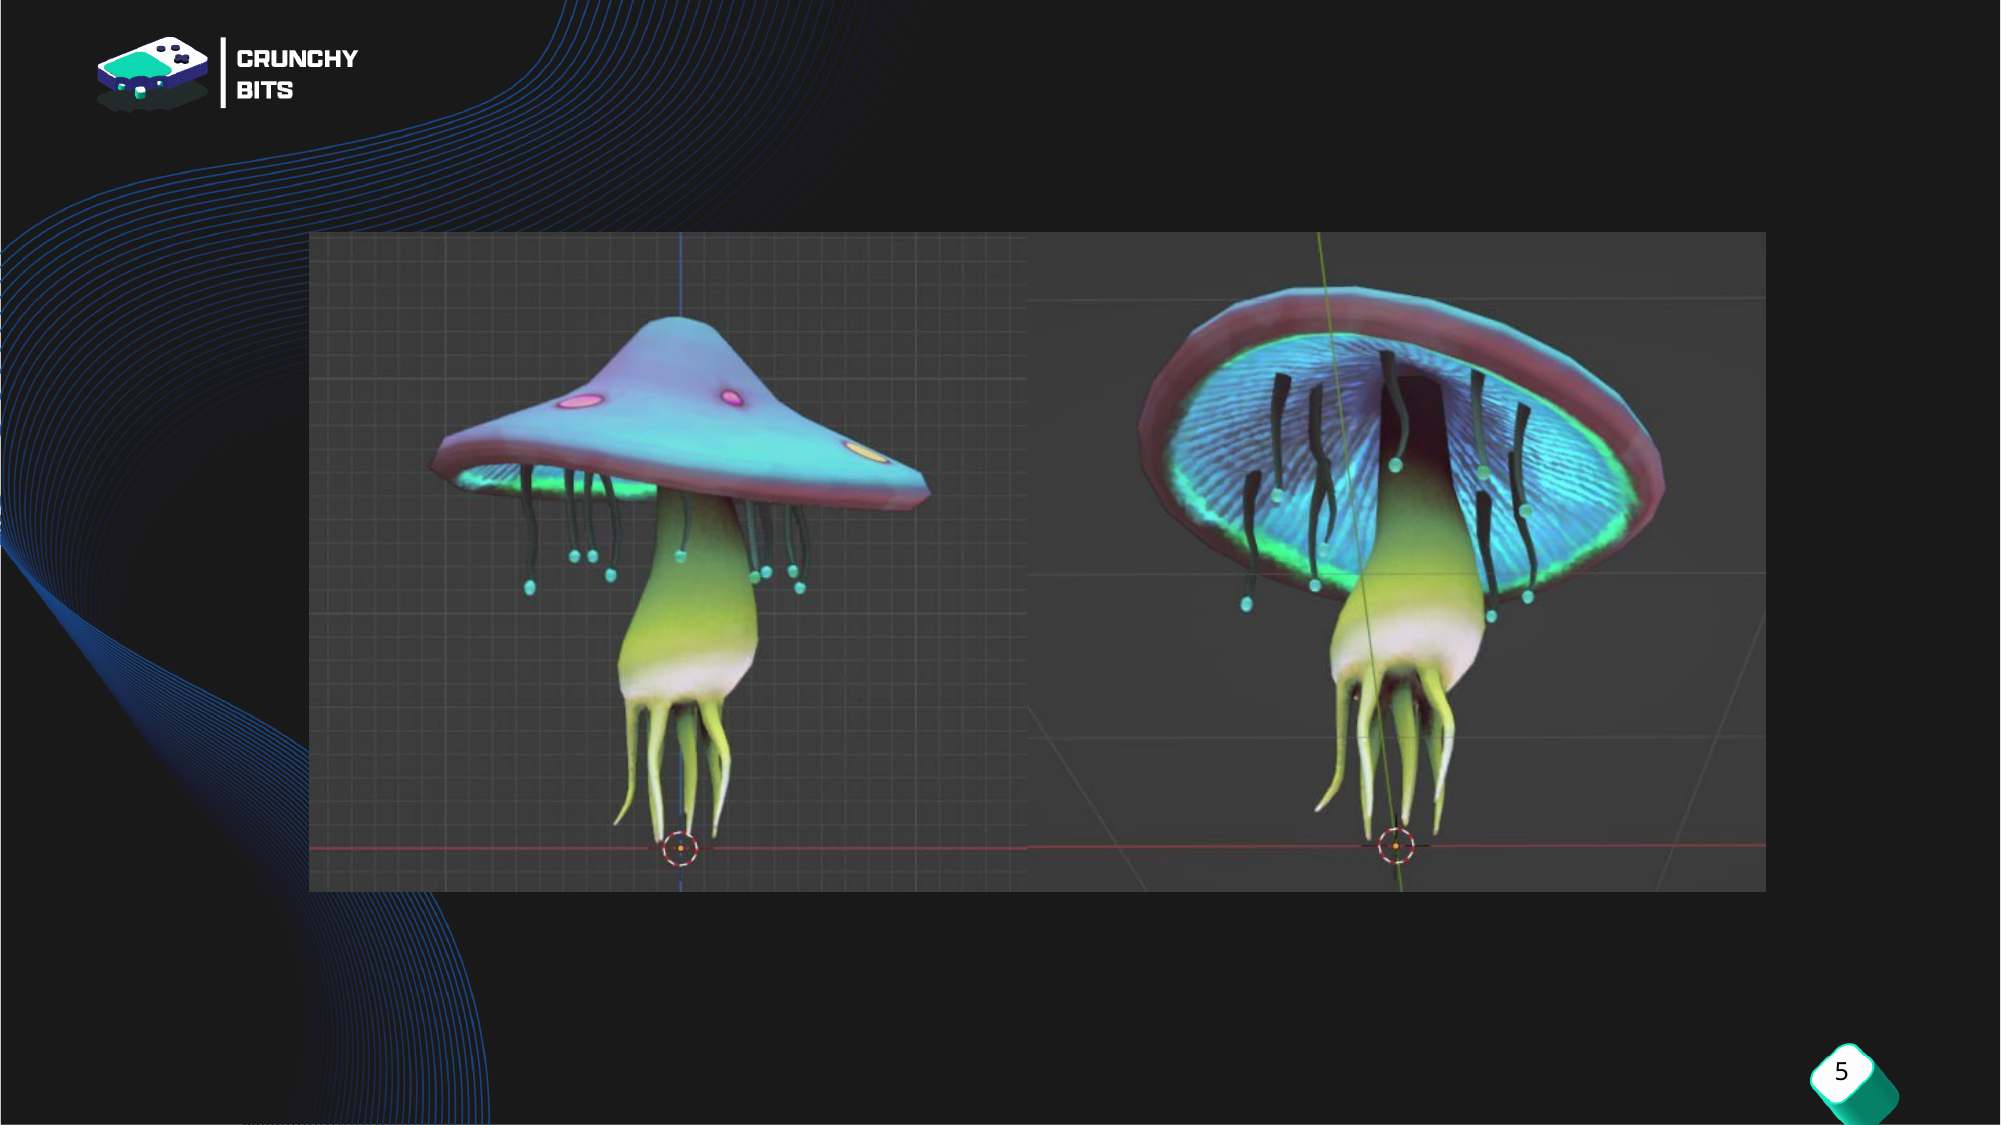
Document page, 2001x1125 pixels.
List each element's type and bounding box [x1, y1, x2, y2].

picture [309, 233, 1766, 892]
text_box [1789, 1042, 1894, 1103]
